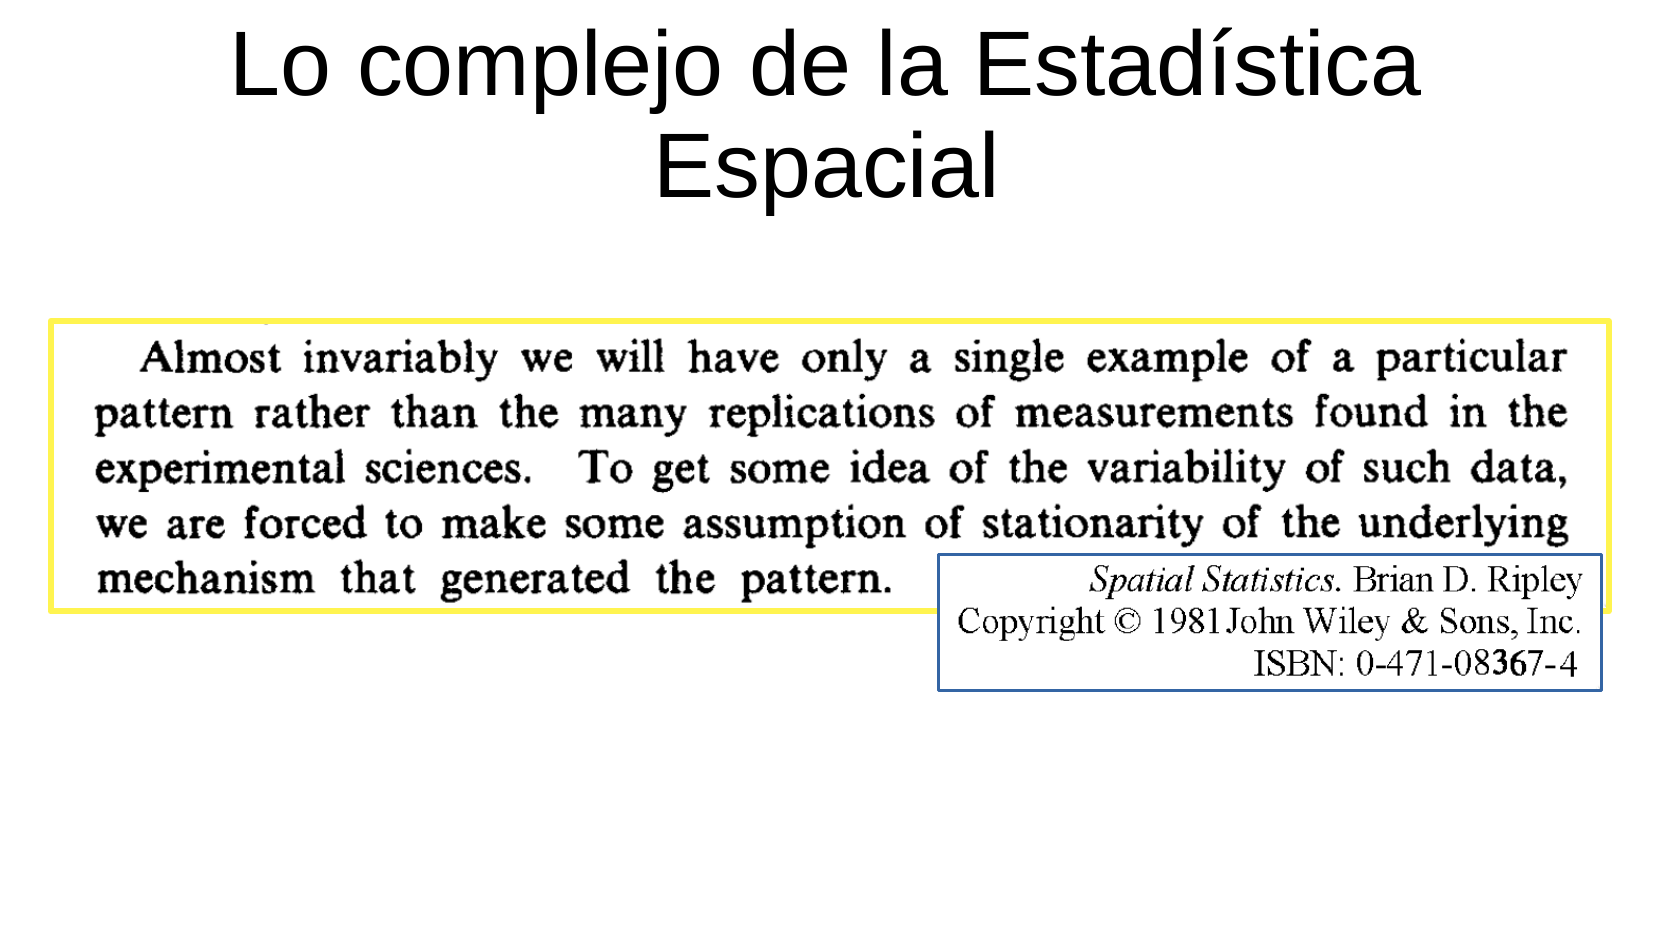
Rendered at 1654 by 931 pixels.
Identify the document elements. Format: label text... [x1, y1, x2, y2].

title Lo complejo de la Estadística Espacial [82, 12, 1571, 218]
picture [53, 324, 1606, 609]
picture [940, 555, 1600, 690]
